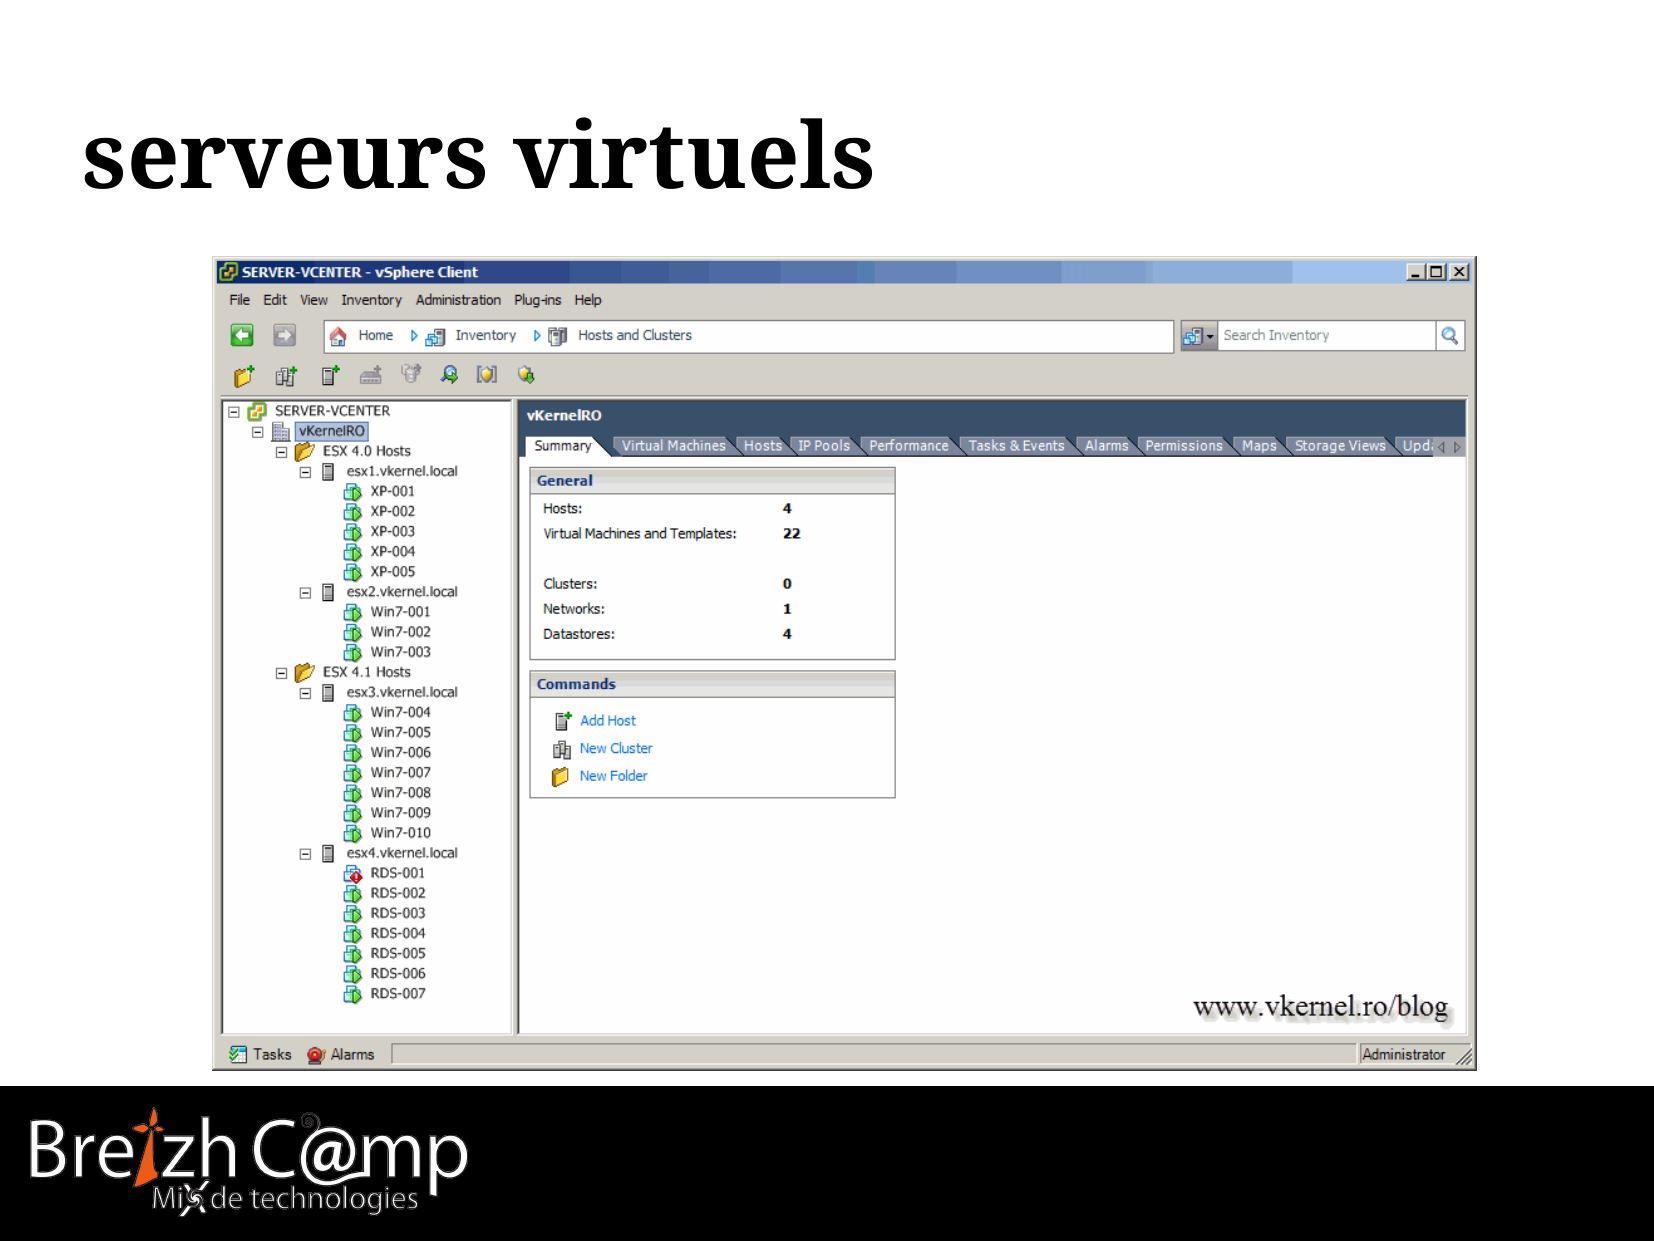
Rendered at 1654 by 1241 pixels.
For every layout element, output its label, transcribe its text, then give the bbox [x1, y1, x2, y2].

picture [30, 1107, 468, 1217]
picture [212, 256, 1477, 1071]
title serveurs virtuels [82, 49, 1571, 257]
